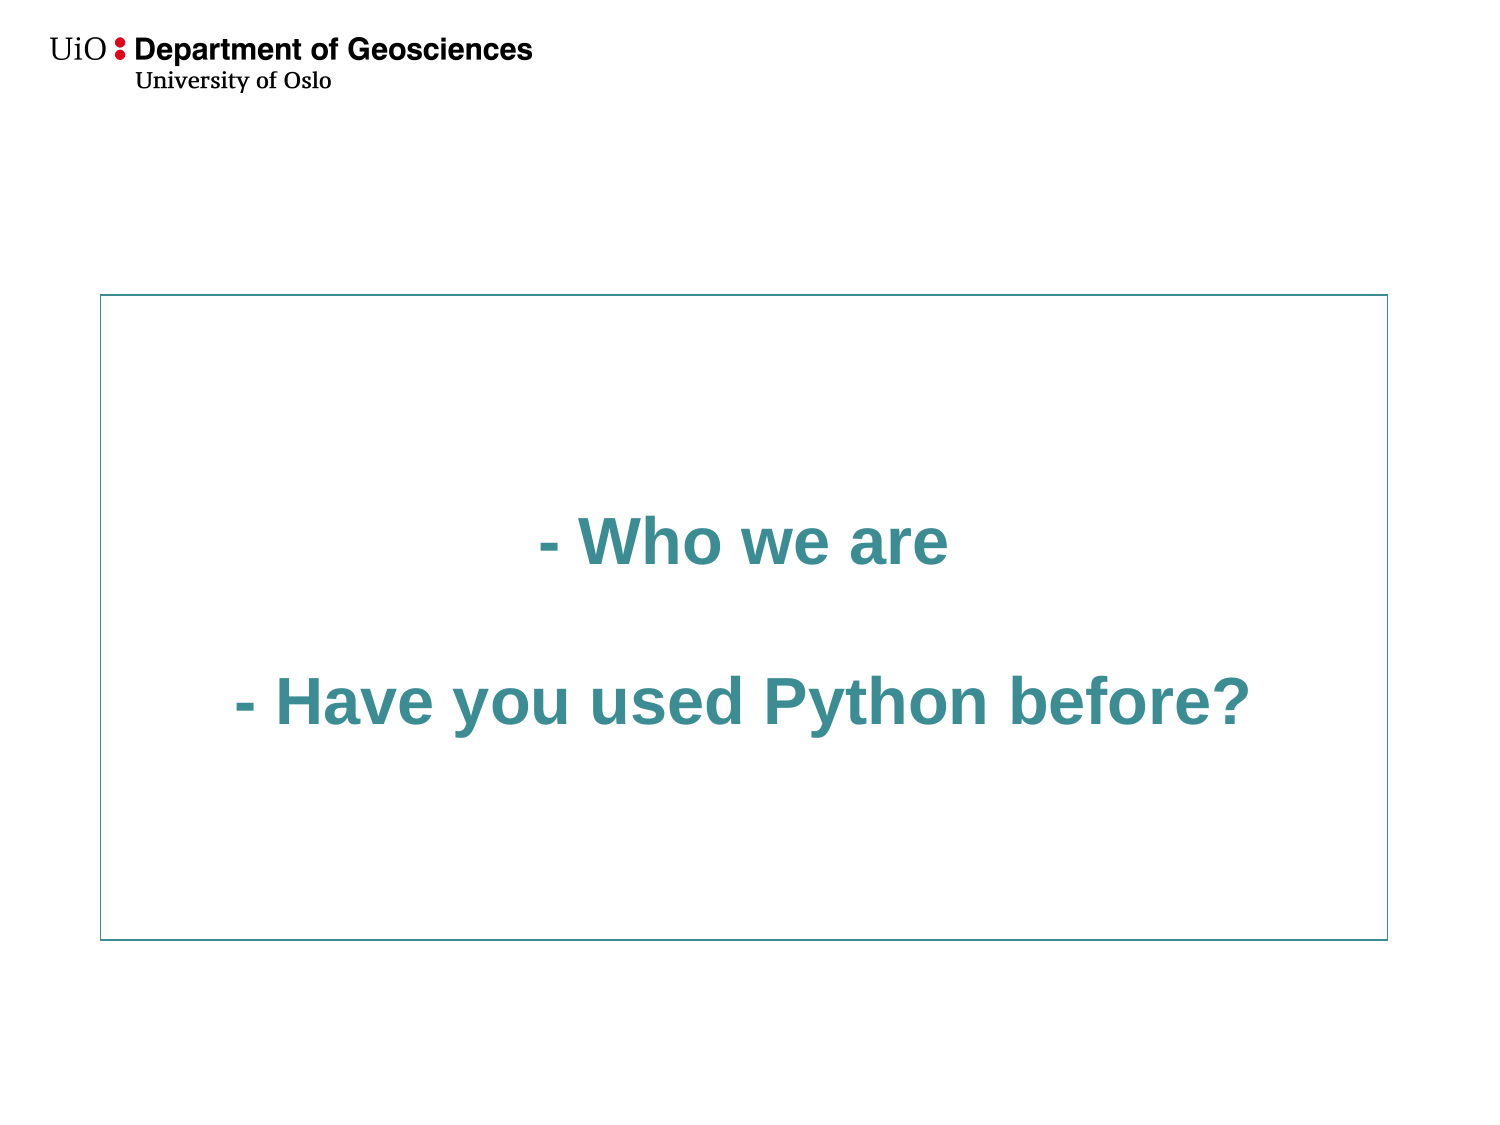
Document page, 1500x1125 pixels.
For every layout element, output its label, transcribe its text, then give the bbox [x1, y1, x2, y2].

picture [50, 37, 532, 93]
text_box - Who we are - Have you used Python before? [100, 295, 1388, 940]
